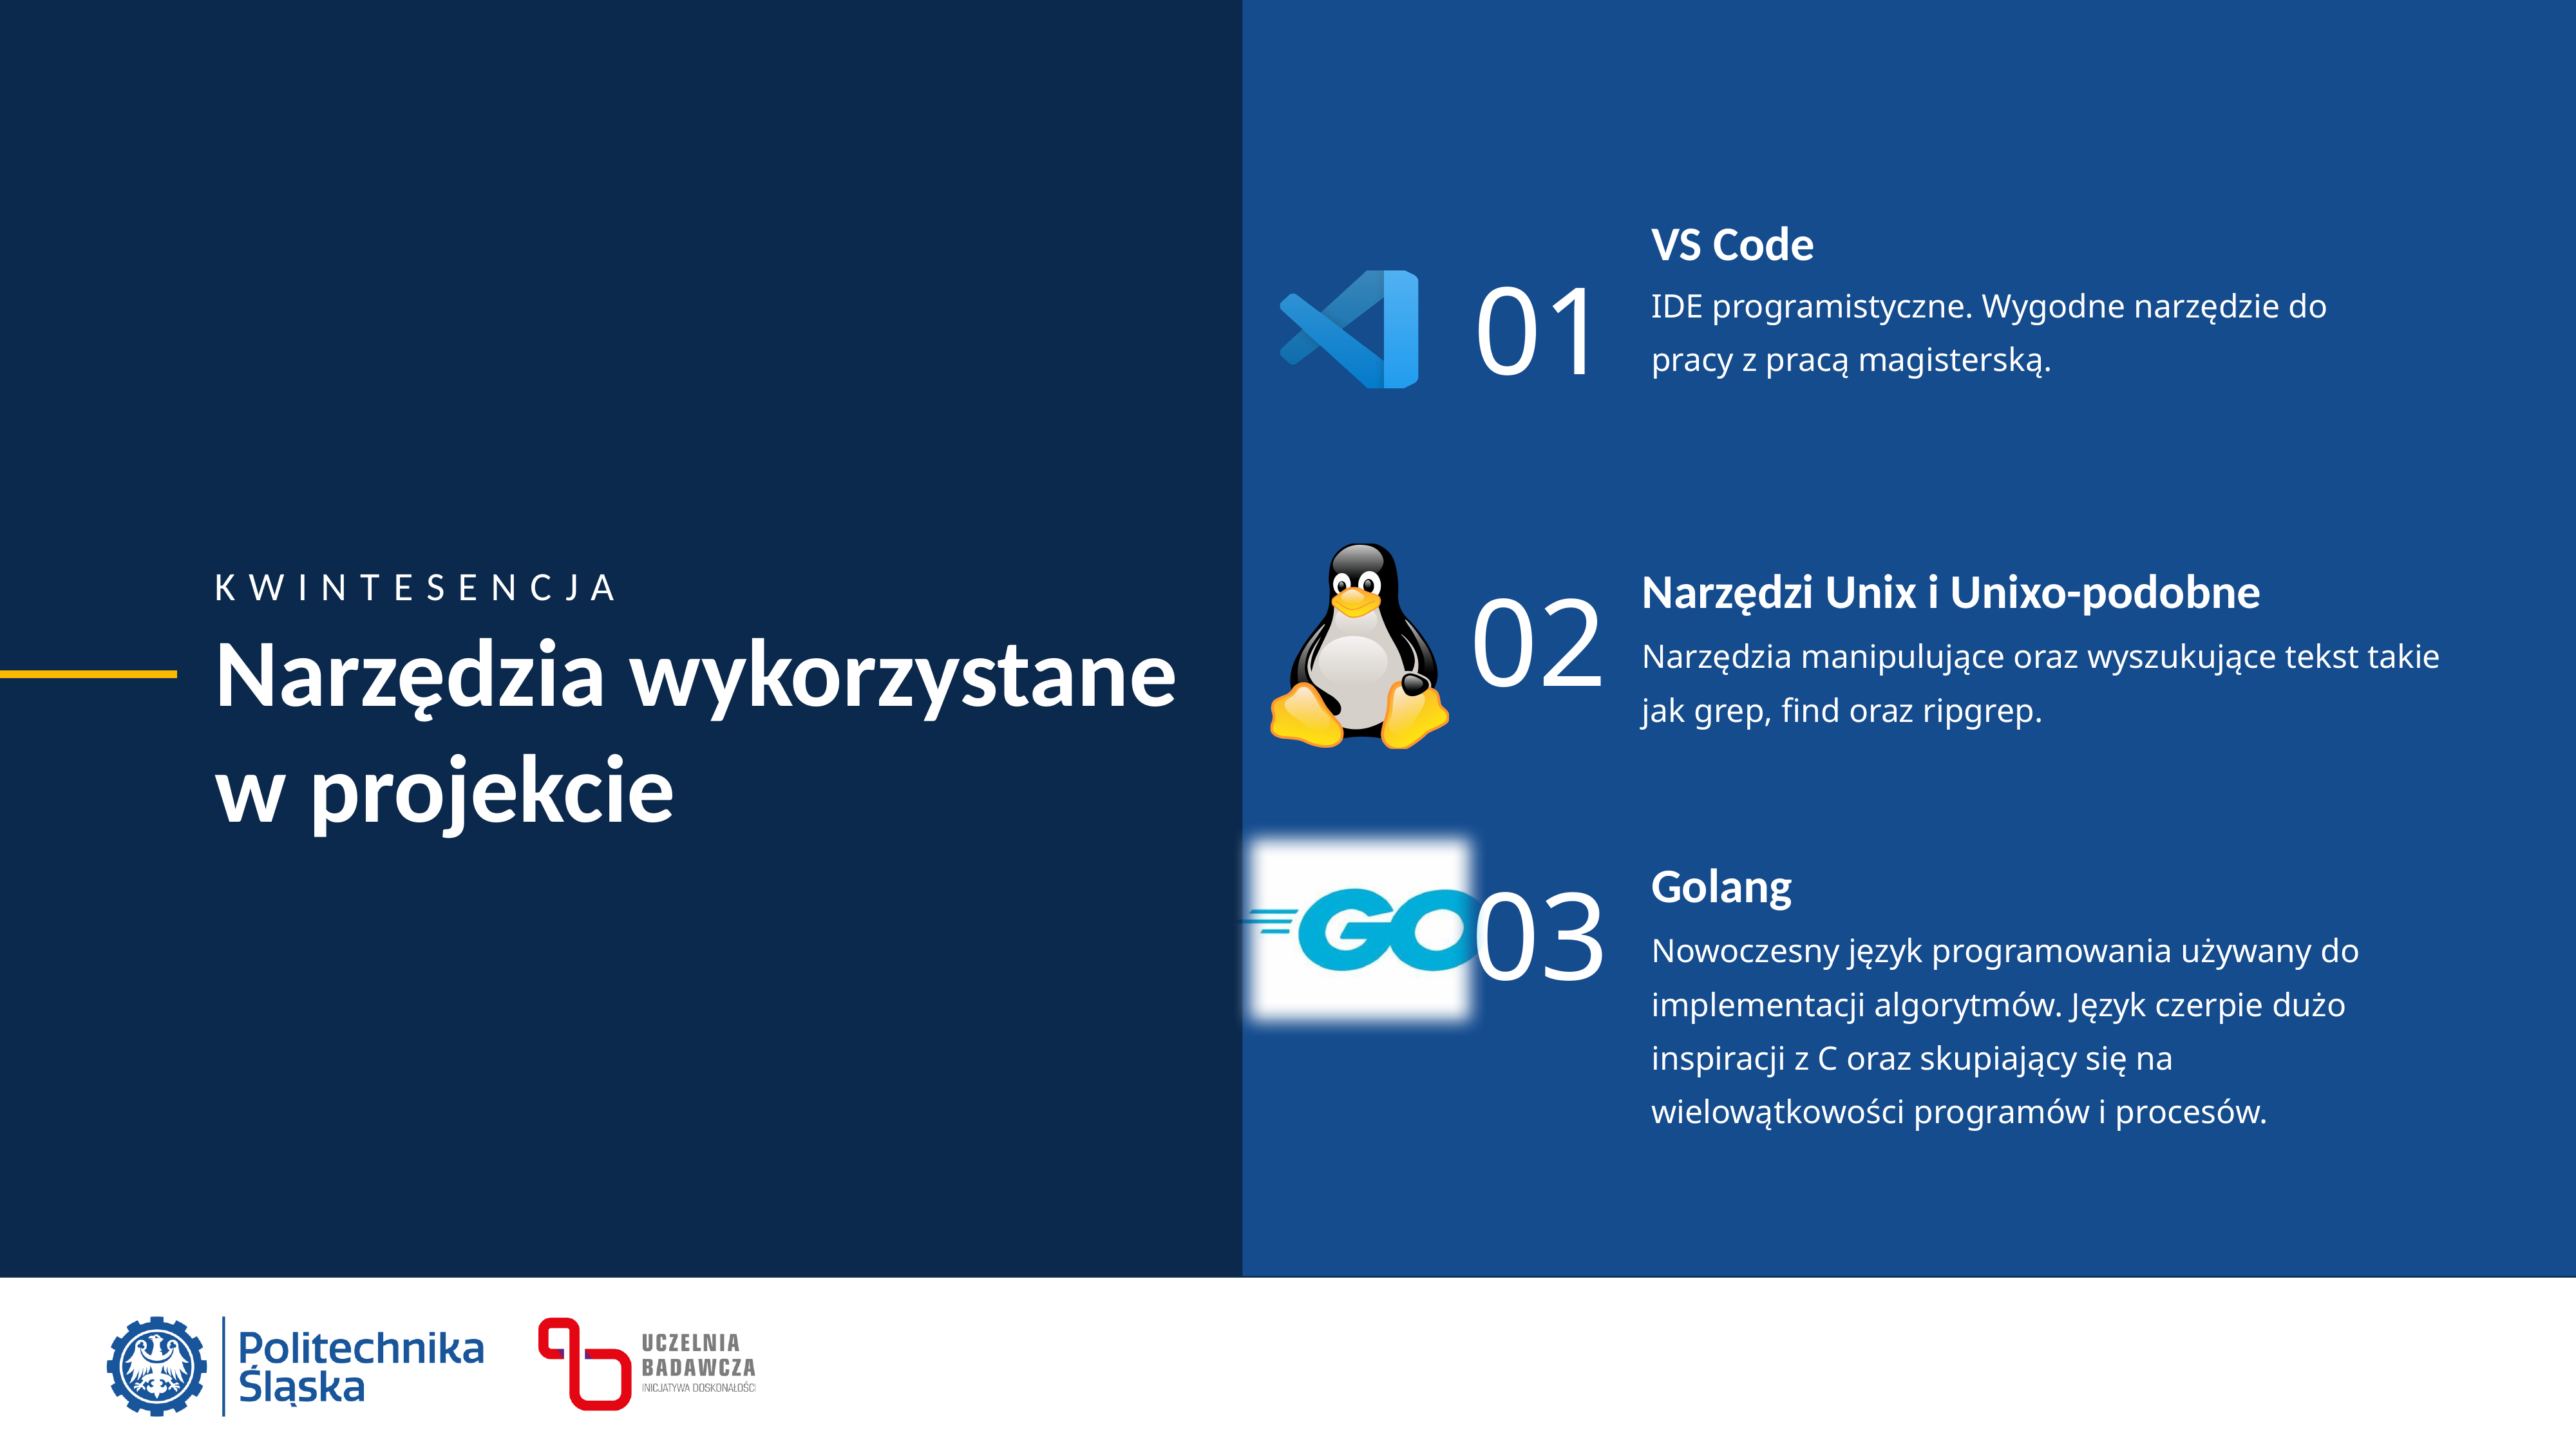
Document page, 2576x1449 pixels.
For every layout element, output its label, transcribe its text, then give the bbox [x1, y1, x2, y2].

text_box Nowoczesny język programowania używany do implementacji algorytmów. Język czerpie dużo inspiracji z C oraz skupiający się na wielowątkowości programów i procesów. [1651, 915, 2399, 1233]
text_box Kwintesencja [214, 560, 1048, 609]
text_box Golang [1651, 854, 2399, 913]
picture [1270, 544, 1450, 749]
text_box Narzędzia manipulujące oraz wyszukujące tekst takie jak grep, find oraz ripgrep. [1642, 621, 2467, 831]
text_box Narzędzia wykorzystane w projekcie [214, 609, 1205, 842]
text_box 03 [1488, 859, 1658, 1005]
text_box IDE programistyczne. Wygodne narzędzie do pracy z pracą magisterską. [1651, 270, 2399, 534]
text_box [1242, 0, 2576, 1276]
text_box 03 [1488, 901, 1523, 972]
text_box 01 [1473, 254, 1651, 399]
text_box Narzędzi Unix i Unixo-podobne [1642, 560, 2467, 618]
text_box VS Code [1651, 212, 2399, 270]
picture [1280, 270, 1419, 388]
picture [0, 0, 2576, 1449]
text_box 02 [1468, 565, 1656, 711]
